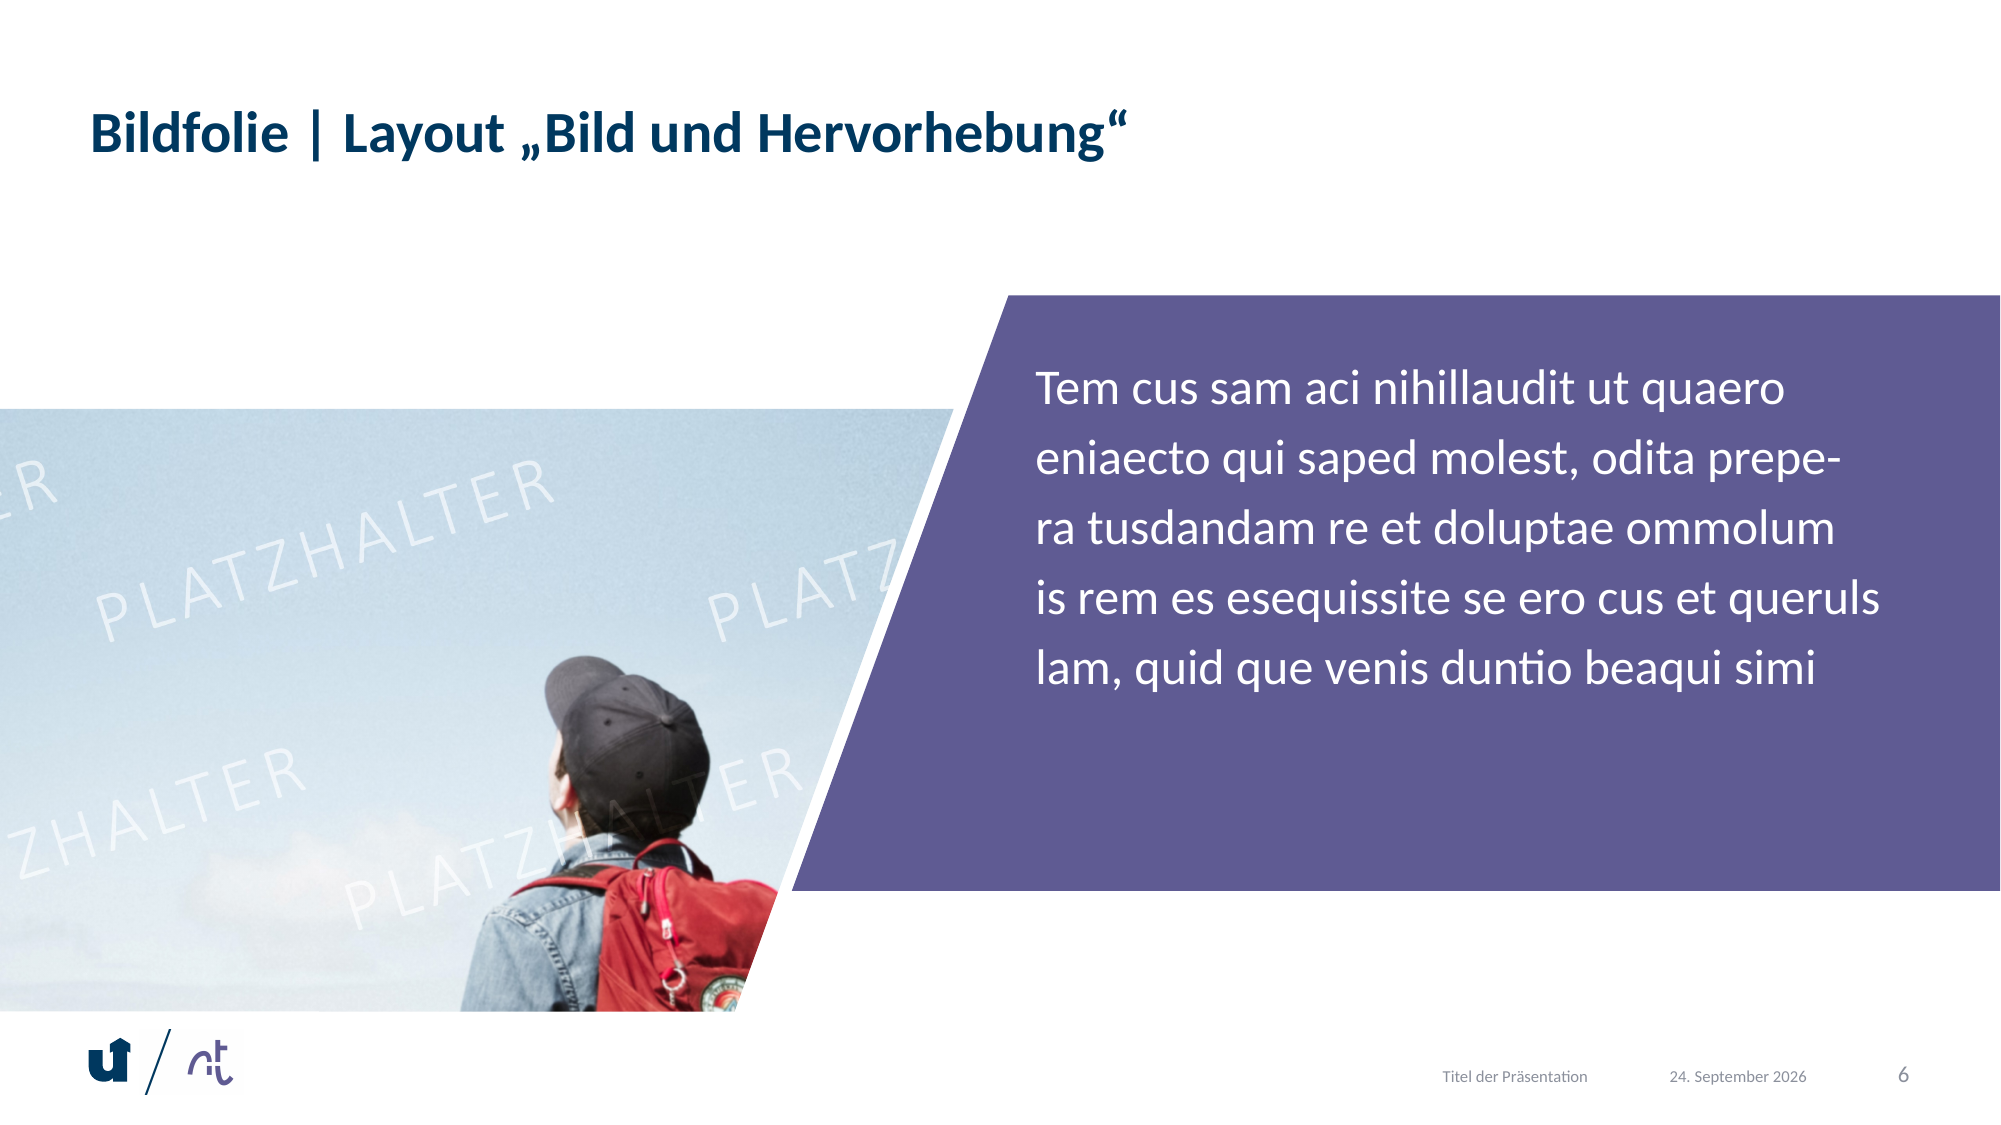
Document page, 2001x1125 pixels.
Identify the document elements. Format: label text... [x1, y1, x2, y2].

text_box [0, 408, 954, 1012]
list Tem cus sam aci nihillaudit ut quaero eniaecto qui saped molest, odita prepe- ra tusdandam re et doluptae ommolum is rem es esequissite se ero cus et queruls lam, quid que venis duntio beaqui simi [1035, 338, 1934, 823]
title Bildfolie | Layout „Bild und Hervorhebung“ [90, 101, 1910, 244]
picture [139, 1029, 244, 1095]
